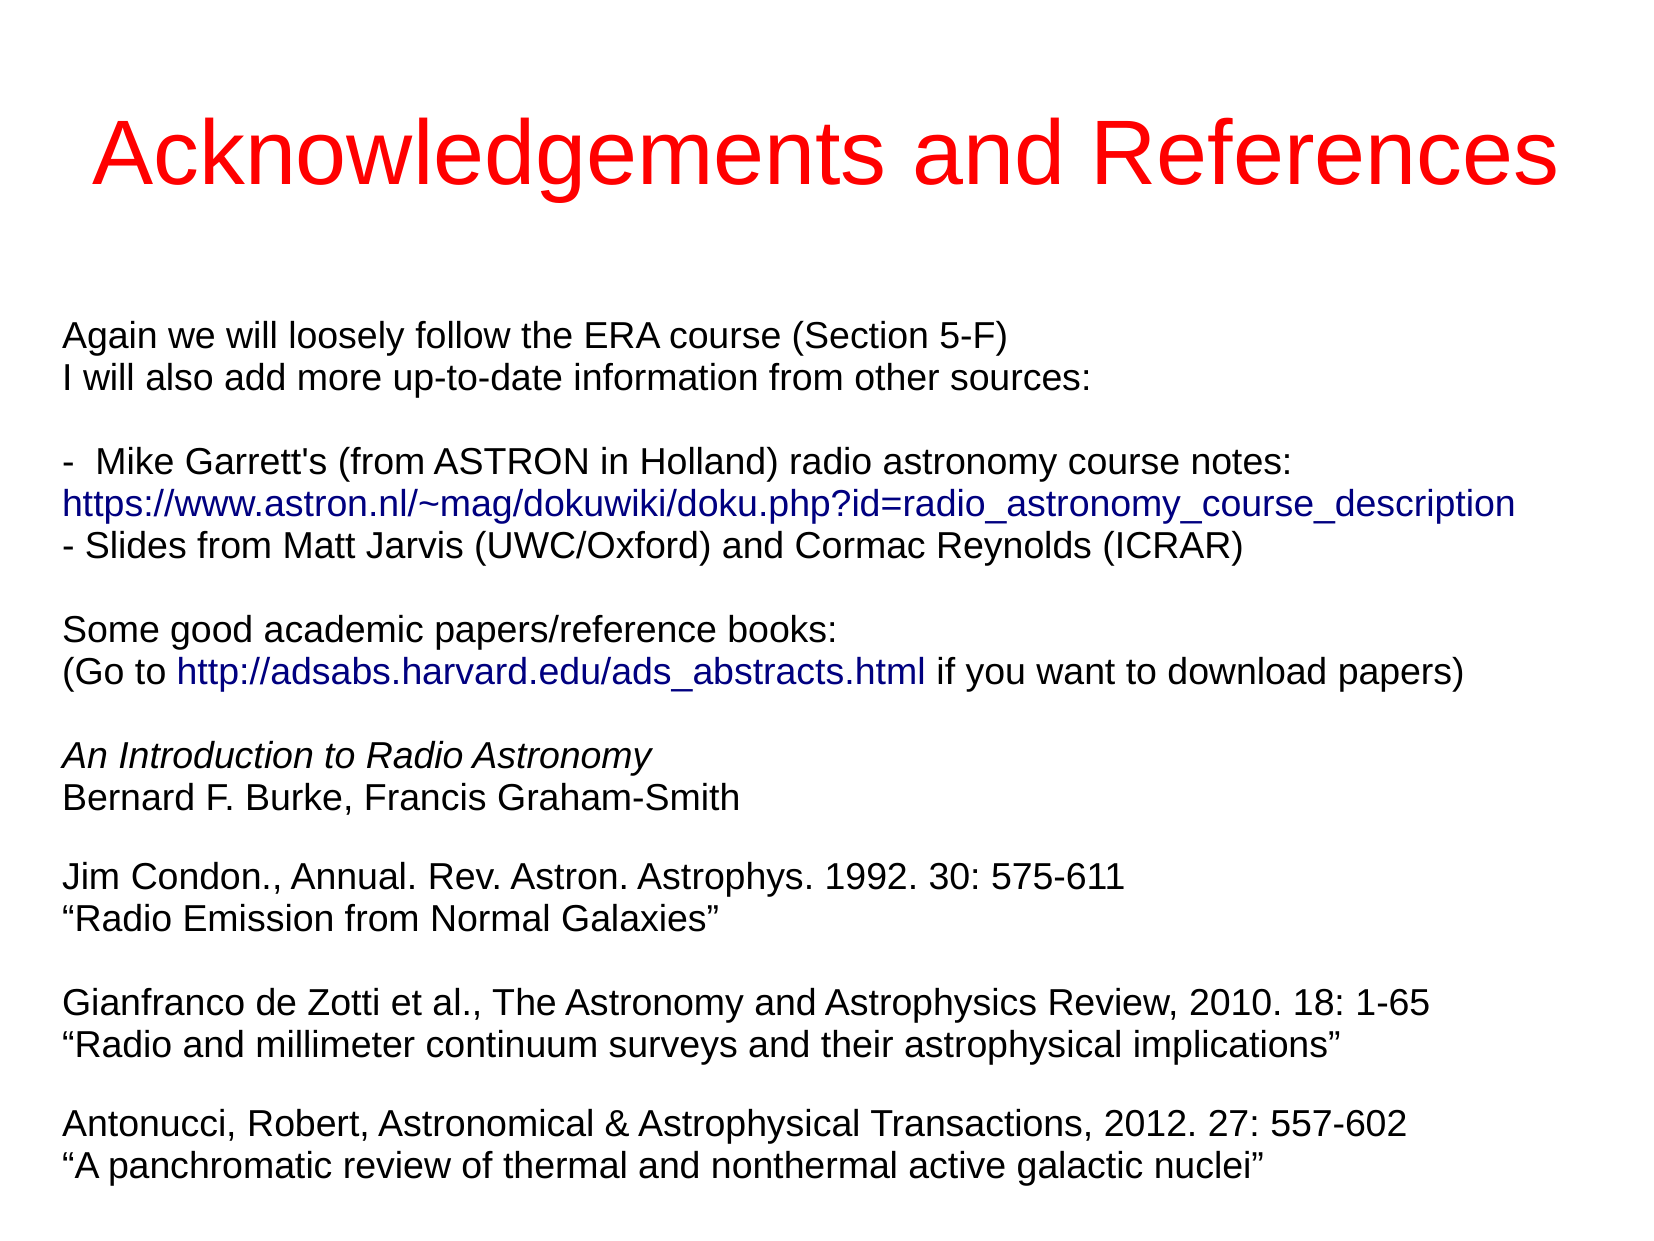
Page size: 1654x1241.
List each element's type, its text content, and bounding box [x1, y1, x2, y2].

title Acknowledgements and References [82, 49, 1571, 257]
text_box Again we will loosely follow the ERA course (Section 5-F) I will also add more up-to-date information from other sources: - Mike Garrett's (from ASTRON in Holland) radio astronomy course notes: https://www.astron.nl/~mag/dokuwiki/doku.php?id=radio_astronomy_course_description - Slides from Matt Jarvis (UWC/Oxford) and Cormac Reynolds (ICRAR) Some good academic papers/reference books: (Go to http://adsabs.harvard.edu/ads_abstracts.html if you want to download papers) An Introduction to Radio Astronomy Bernard F. Burke, Francis Graham-Smith Jim Condon., Annual. Rev. Astron. Astrophys. 1992. 30: 575-611 “Radio Emission from Normal Galaxies” Gianfranco de Zotti et al., The Astronomy and Astrophysics Review, 2010. 18: 1-65 “Radio and millimeter continuum surveys and their astrophysical implications” Antonucci, Robert, Astronomical & Astrophysical Transactions, 2012. 27: 557-602 “A panchromatic review of thermal and nonthermal active galactic nuclei” [47, 307, 1595, 1195]
